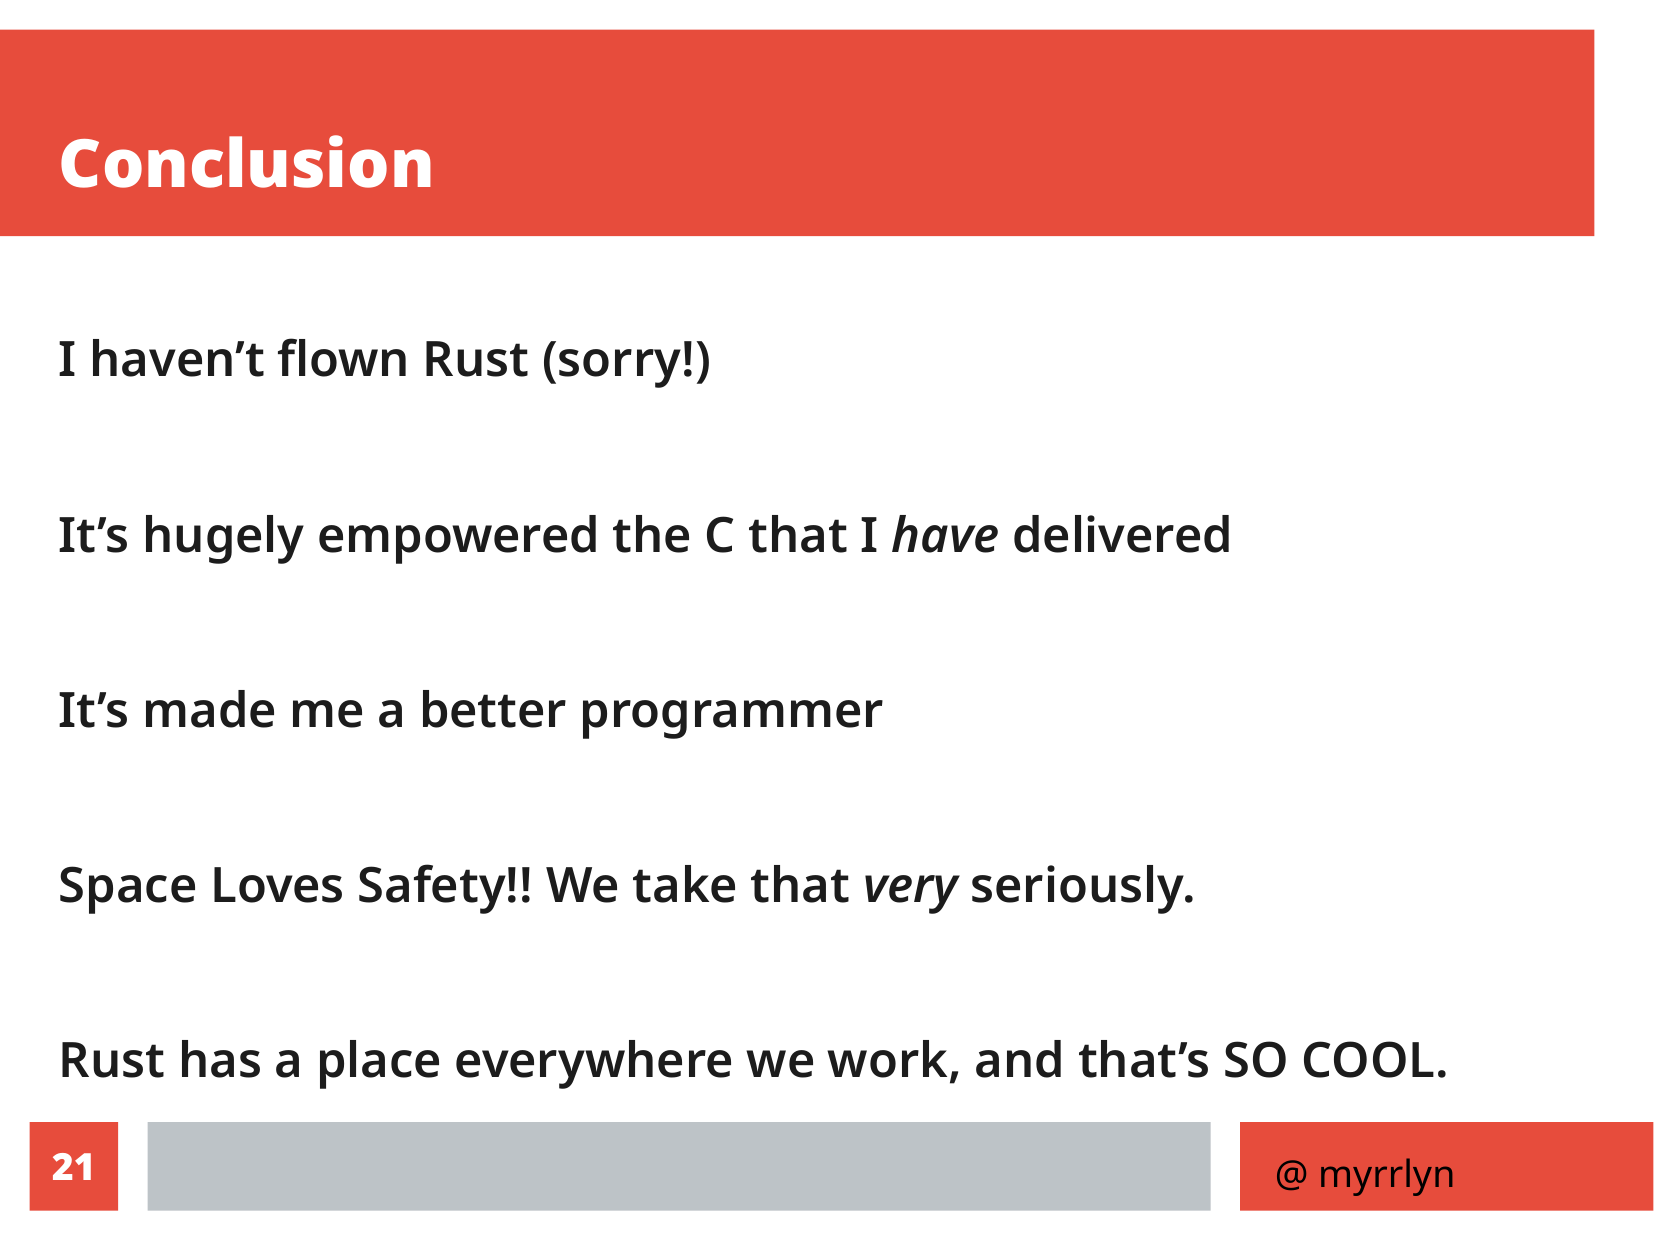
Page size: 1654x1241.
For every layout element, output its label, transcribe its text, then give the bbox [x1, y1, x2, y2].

title Conclusion [59, 59, 1595, 207]
list I haven’t flown Rust (sorry!) It’s hugely empowered the C that I have delivered It’s made me a better programmer Space Loves Safety!! We take that very seriously. Rust has a place everywhere we work, and that’s SO COOL. [59, 324, 1565, 1093]
text_box @ myrrlyn [1260, 1140, 1636, 1202]
